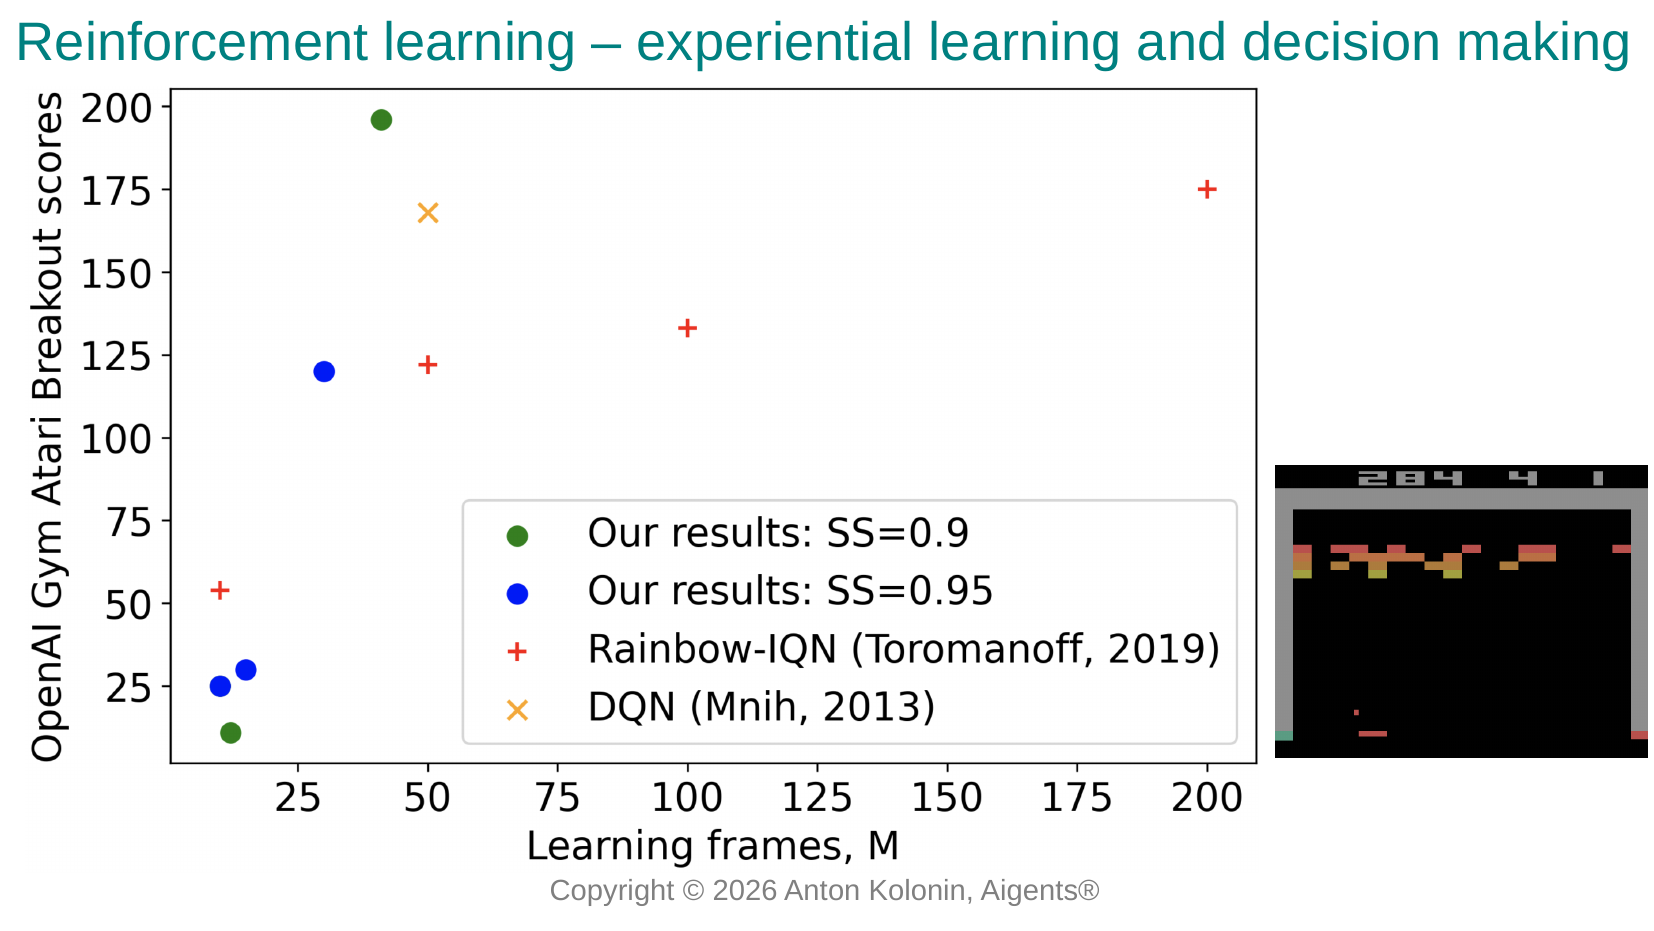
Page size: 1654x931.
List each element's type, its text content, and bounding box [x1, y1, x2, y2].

picture [25, 86, 1259, 873]
text_box Reinforcement learning – experiential learning and decision making [0, 2, 1651, 82]
picture [1275, 465, 1648, 758]
